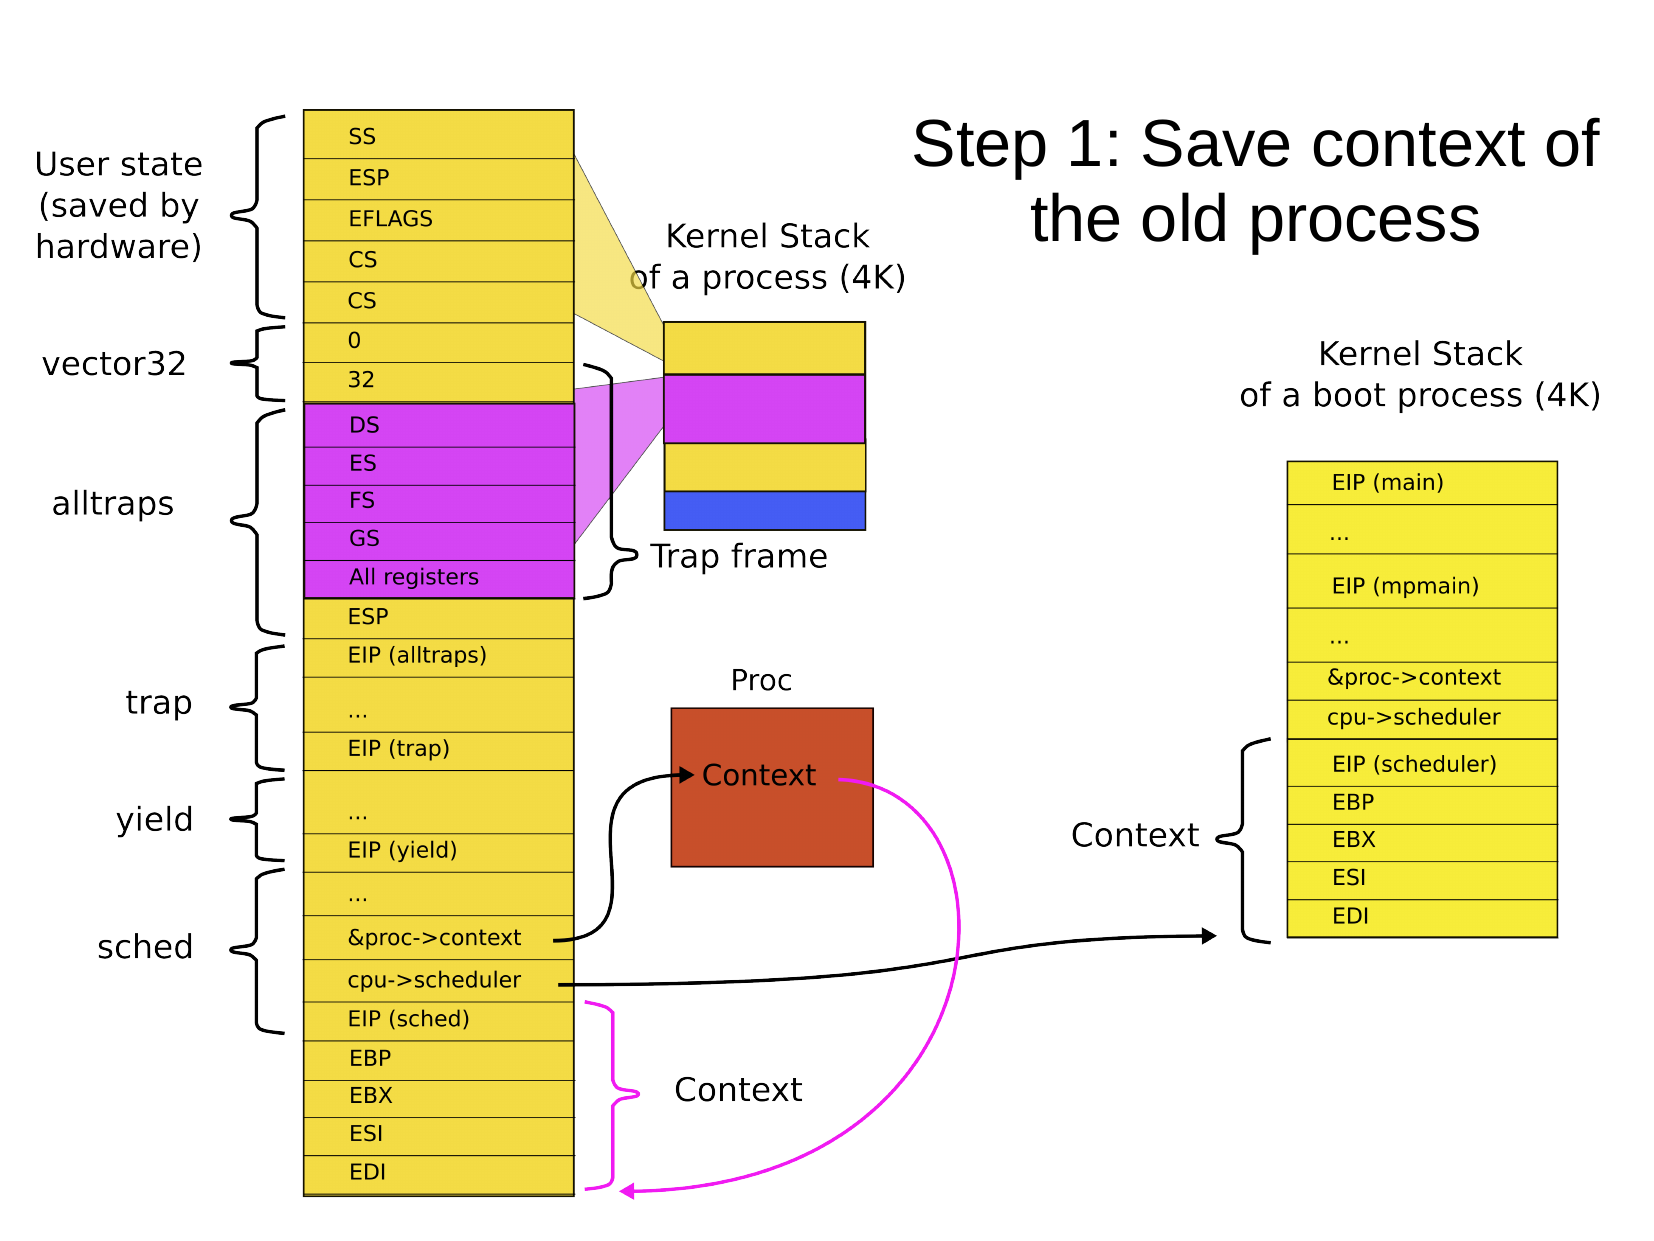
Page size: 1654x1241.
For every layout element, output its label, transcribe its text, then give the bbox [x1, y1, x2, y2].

picture [37, 109, 1599, 1201]
list Step 1: Save context of the old process [900, 105, 1613, 301]
